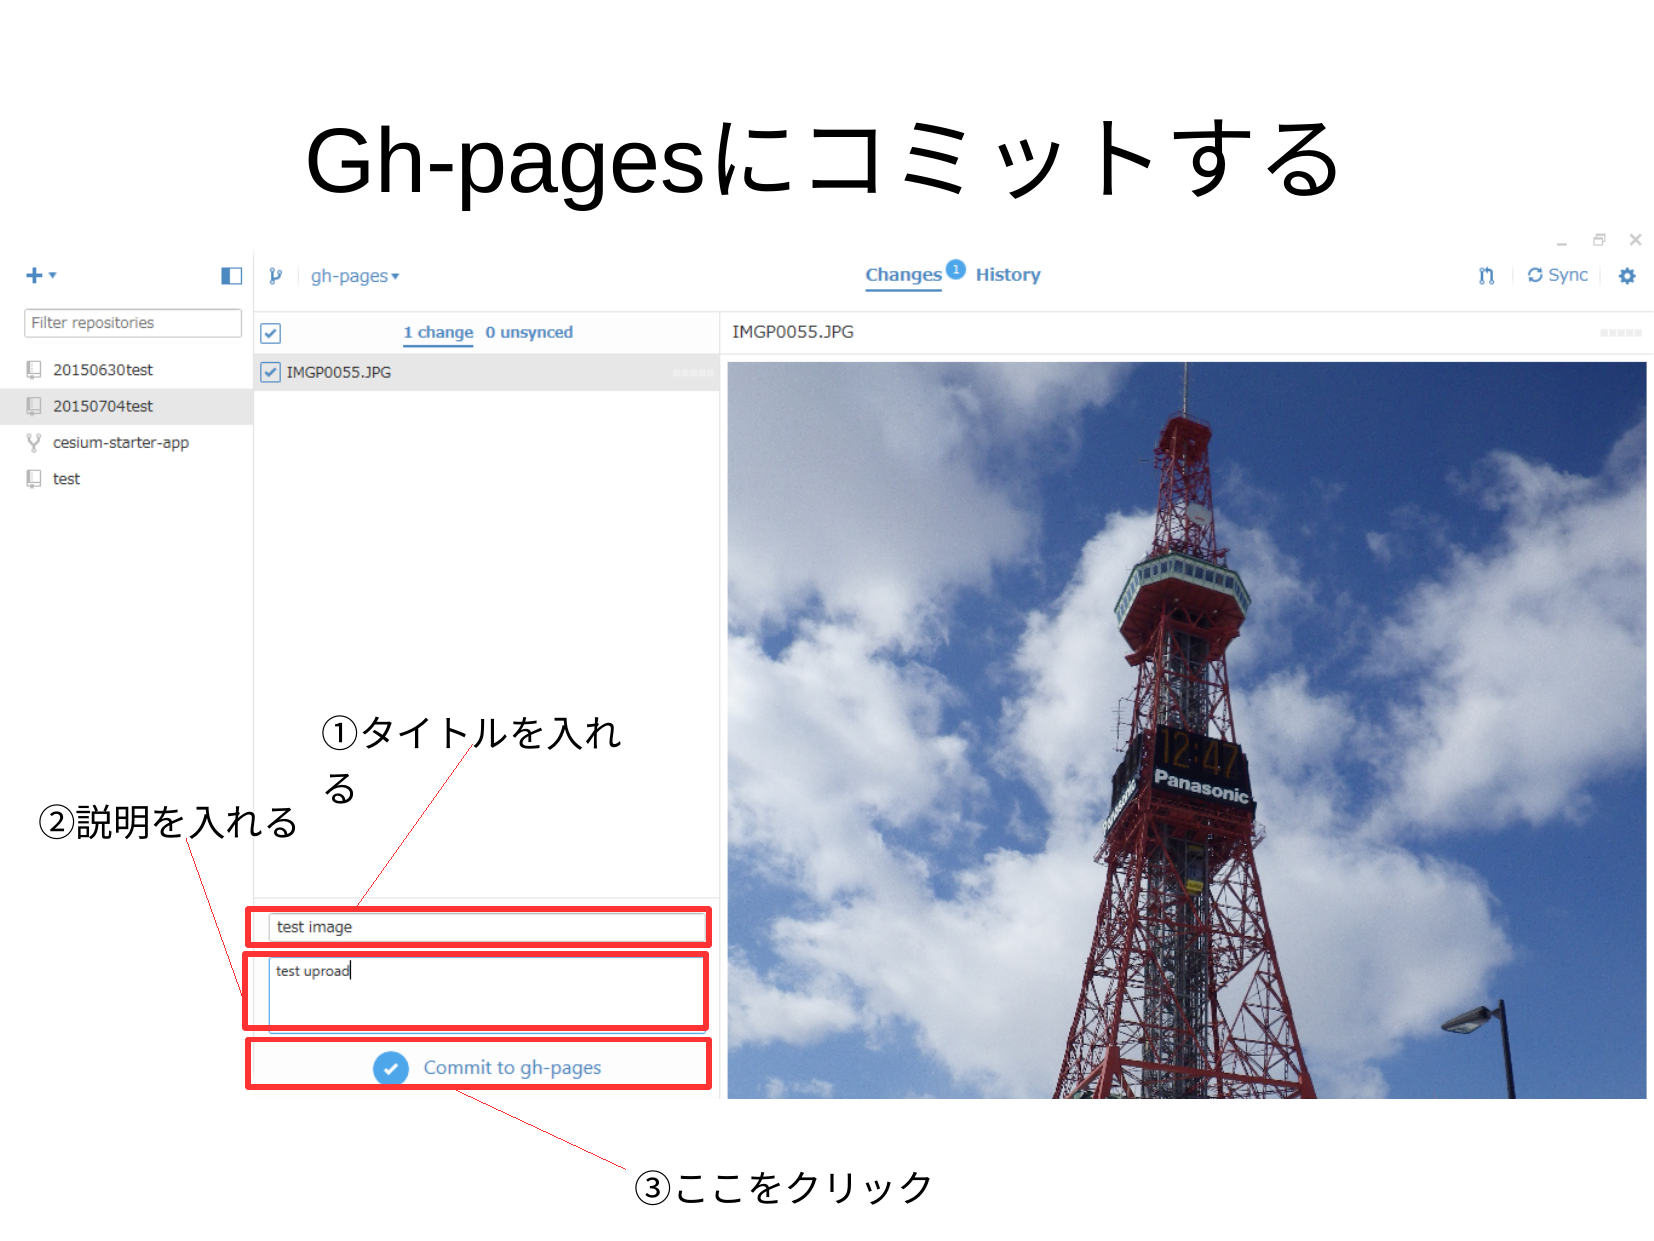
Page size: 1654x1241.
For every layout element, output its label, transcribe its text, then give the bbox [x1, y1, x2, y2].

title Gh-pagesにコミットする [82, 49, 1571, 224]
text_box ②説明を入れる [23, 785, 355, 857]
picture [0, 224, 1654, 1099]
text_box ①タイトルを入れる [307, 696, 638, 768]
text_box ③ここをクリック [620, 1151, 951, 1223]
